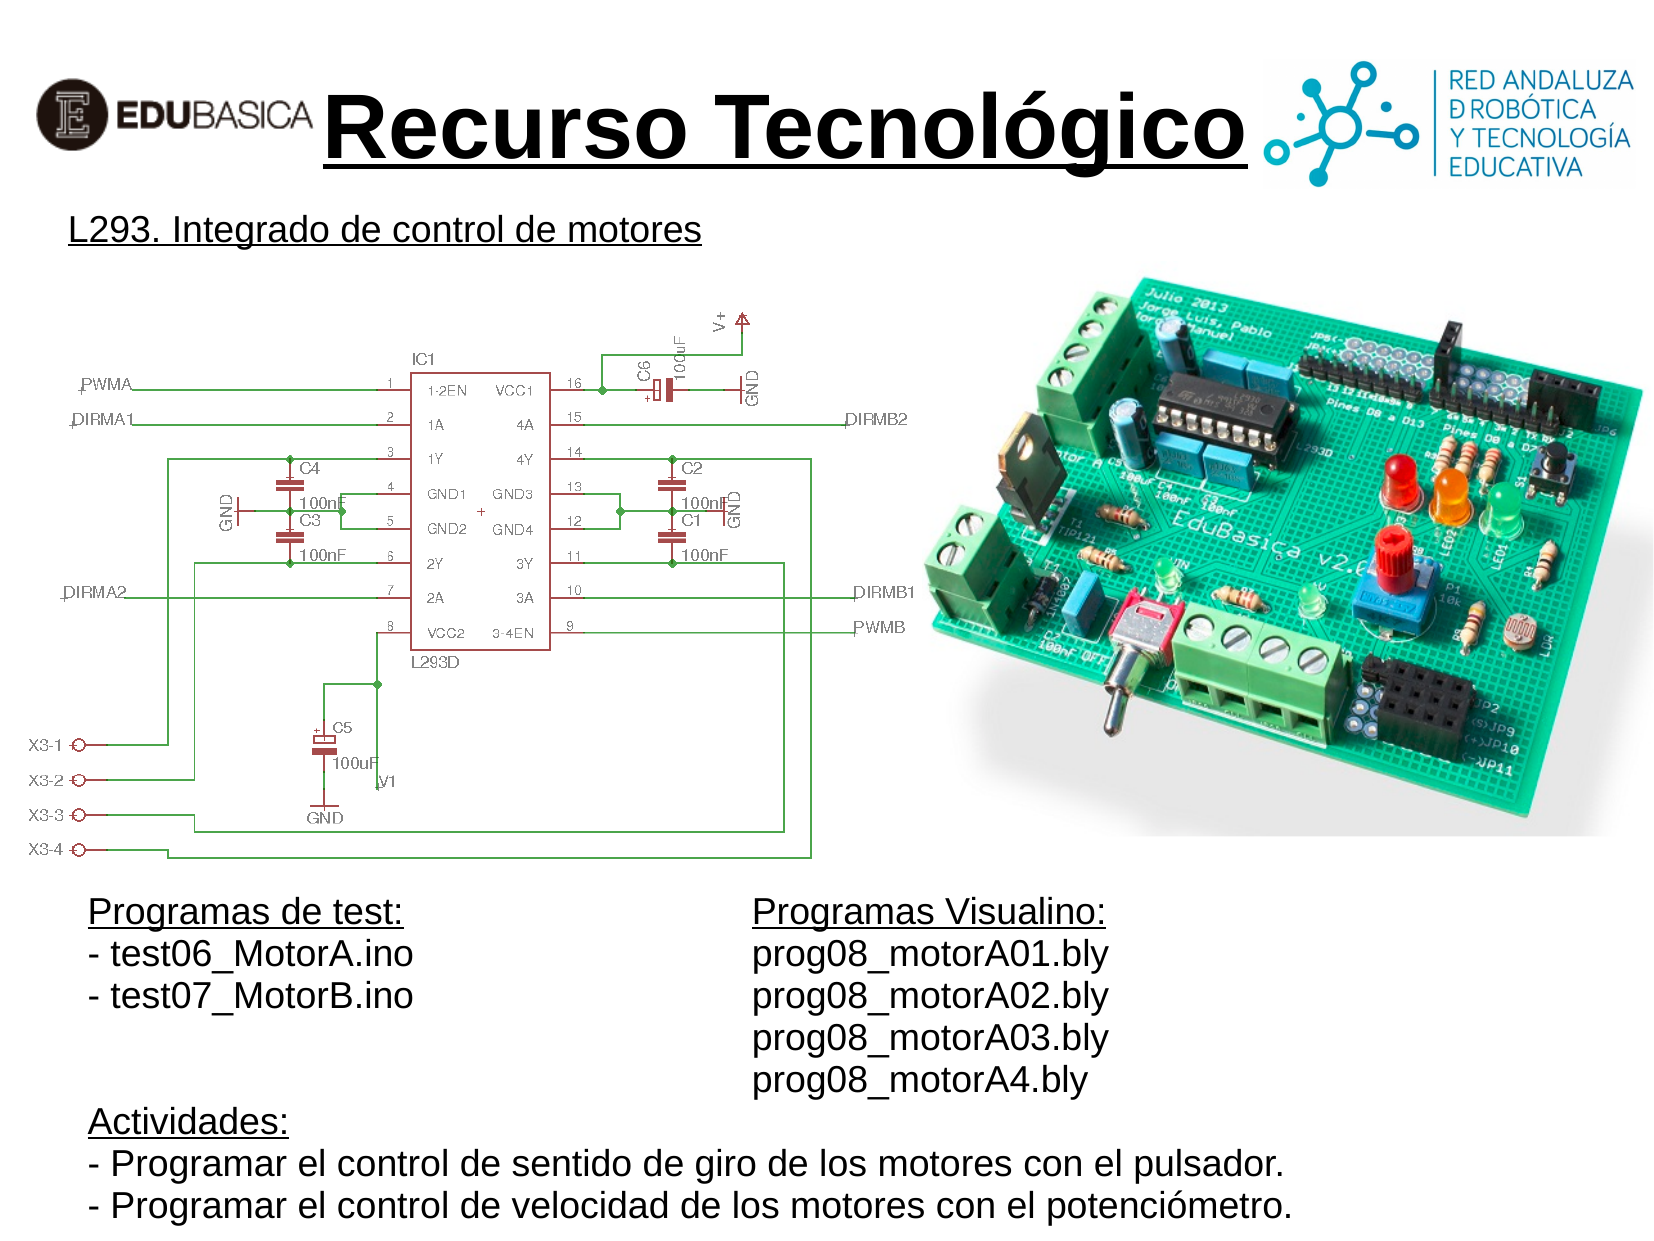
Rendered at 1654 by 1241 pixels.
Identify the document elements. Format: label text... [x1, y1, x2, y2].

picture [35, 77, 316, 154]
picture [0, 261, 1654, 871]
text_box L293. Integrado de control de motores [53, 200, 718, 258]
picture [1263, 59, 1636, 190]
text_box Programas de test: Programas Visualino: - test06_MotorA.ino prog08_motorA01.bly - test07_MotorB.ino prog08_motorA02.bly prog08_motorA03.bly prog08_motorA4.bly Actividades: - Programar el control de sentido de giro de los motores con el pulsador. - Programar el control de velocidad de los motores con el potenciómetro. [72, 883, 1567, 1234]
title Recurso Tecnológico [41, 23, 1530, 231]
